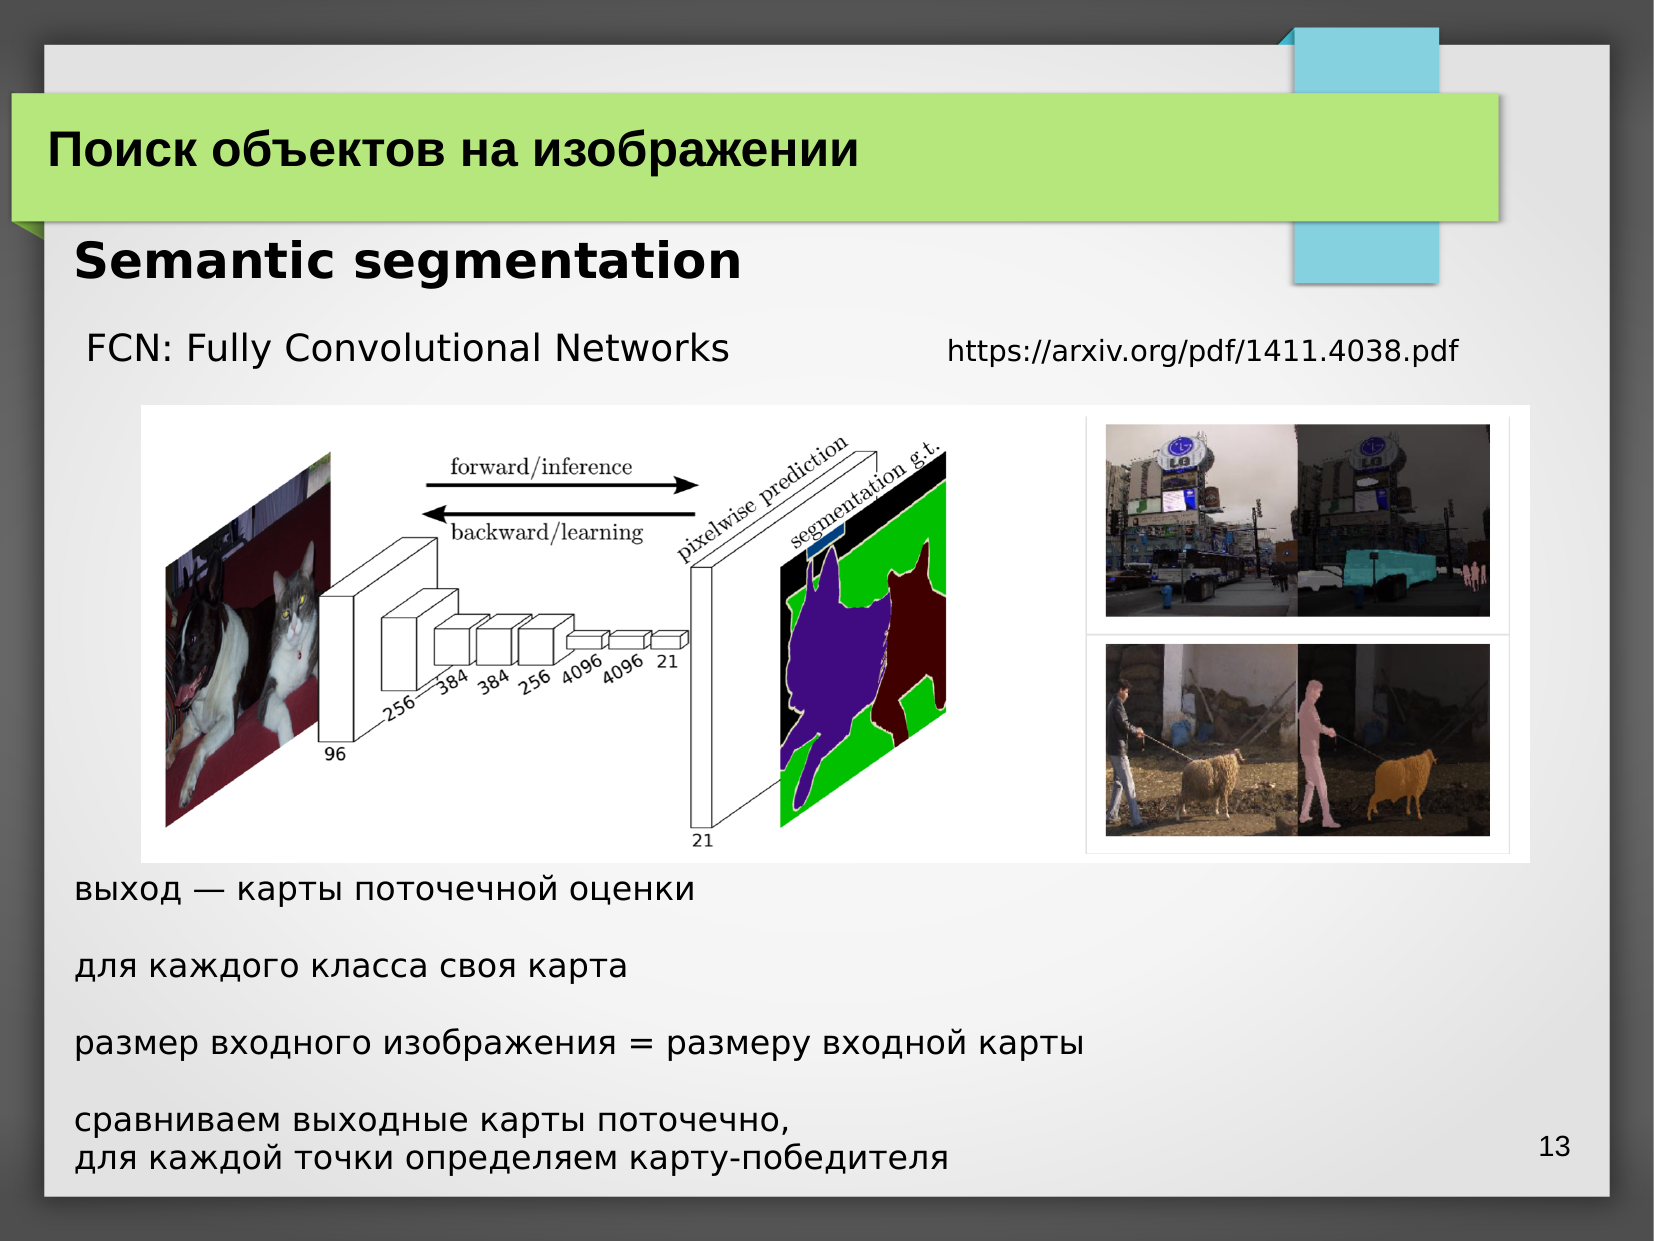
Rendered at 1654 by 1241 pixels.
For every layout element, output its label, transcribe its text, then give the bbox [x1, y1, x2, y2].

text_box Semantic segmentation [59, 224, 1063, 319]
text_box выход — карты поточечной оценки для каждого класса своя карта размер входного изображения = размеру входной карты сравниваем выходные карты поточечно, для каждой точки определяем карту-победителя [59, 862, 1170, 1188]
title Поиск объектов на изображении [47, 120, 1004, 177]
picture [0, 0, 1654, 1241]
text_box FCN: Fully Convolutional Networks https://arxiv.org/pdf/1411.4038.pdf [70, 318, 1548, 412]
